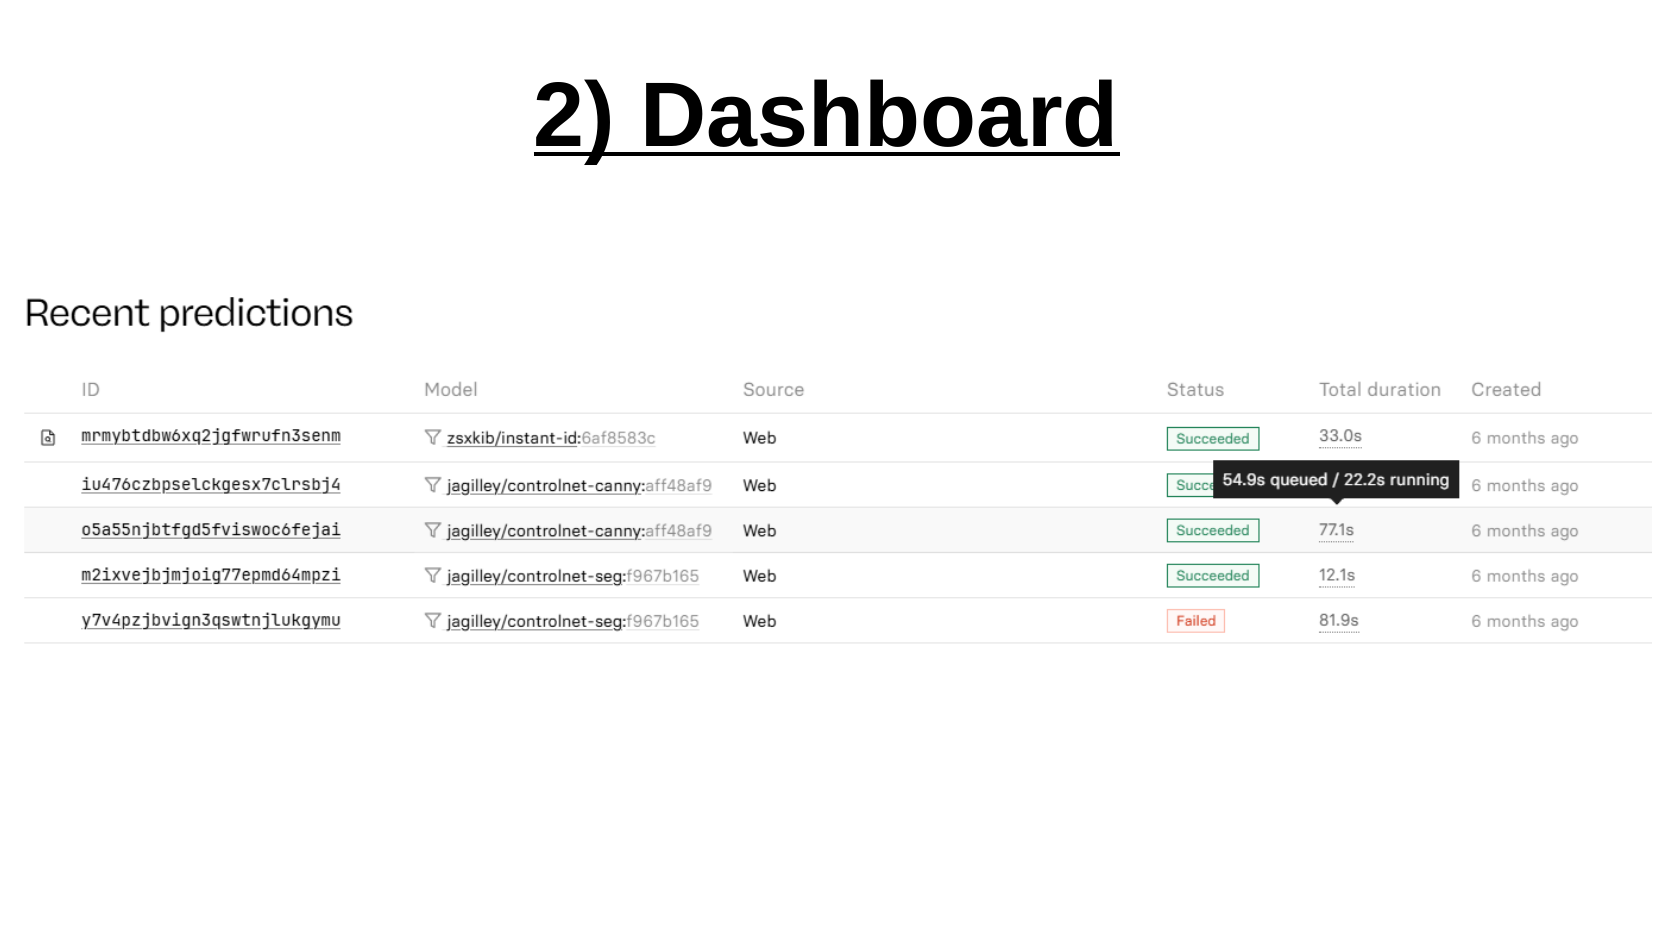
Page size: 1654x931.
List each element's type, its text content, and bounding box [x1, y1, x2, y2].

title 2) Dashboard [82, 37, 1571, 193]
picture [0, 277, 1652, 646]
